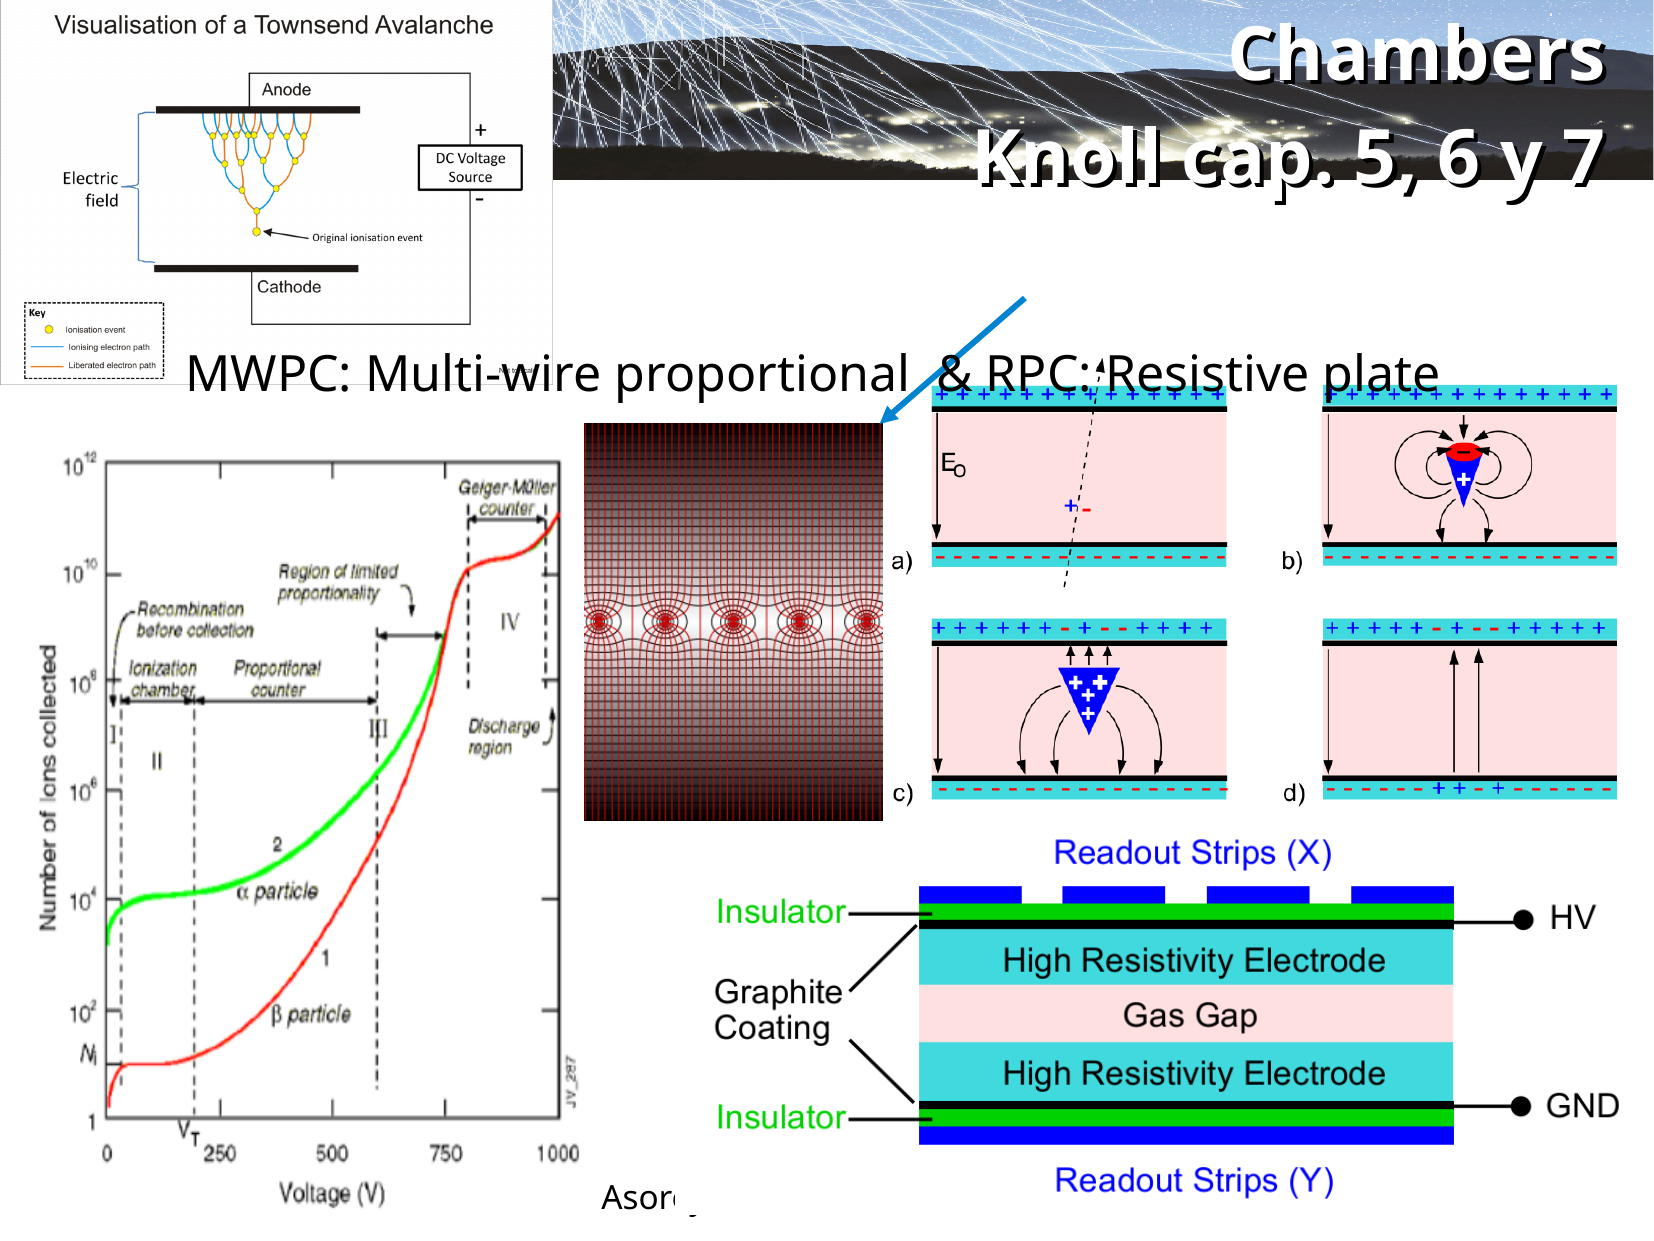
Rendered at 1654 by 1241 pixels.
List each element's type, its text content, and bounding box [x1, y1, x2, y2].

picture [29, 444, 601, 1216]
picture [0, 0, 1654, 385]
title Chambers Knoll cap. 5, 6 y 7 [553, 11, 1606, 195]
list MWPC: Multi-wire proportional & RPC: Resistive plate [116, 240, 1606, 1125]
picture [675, 324, 1645, 1215]
